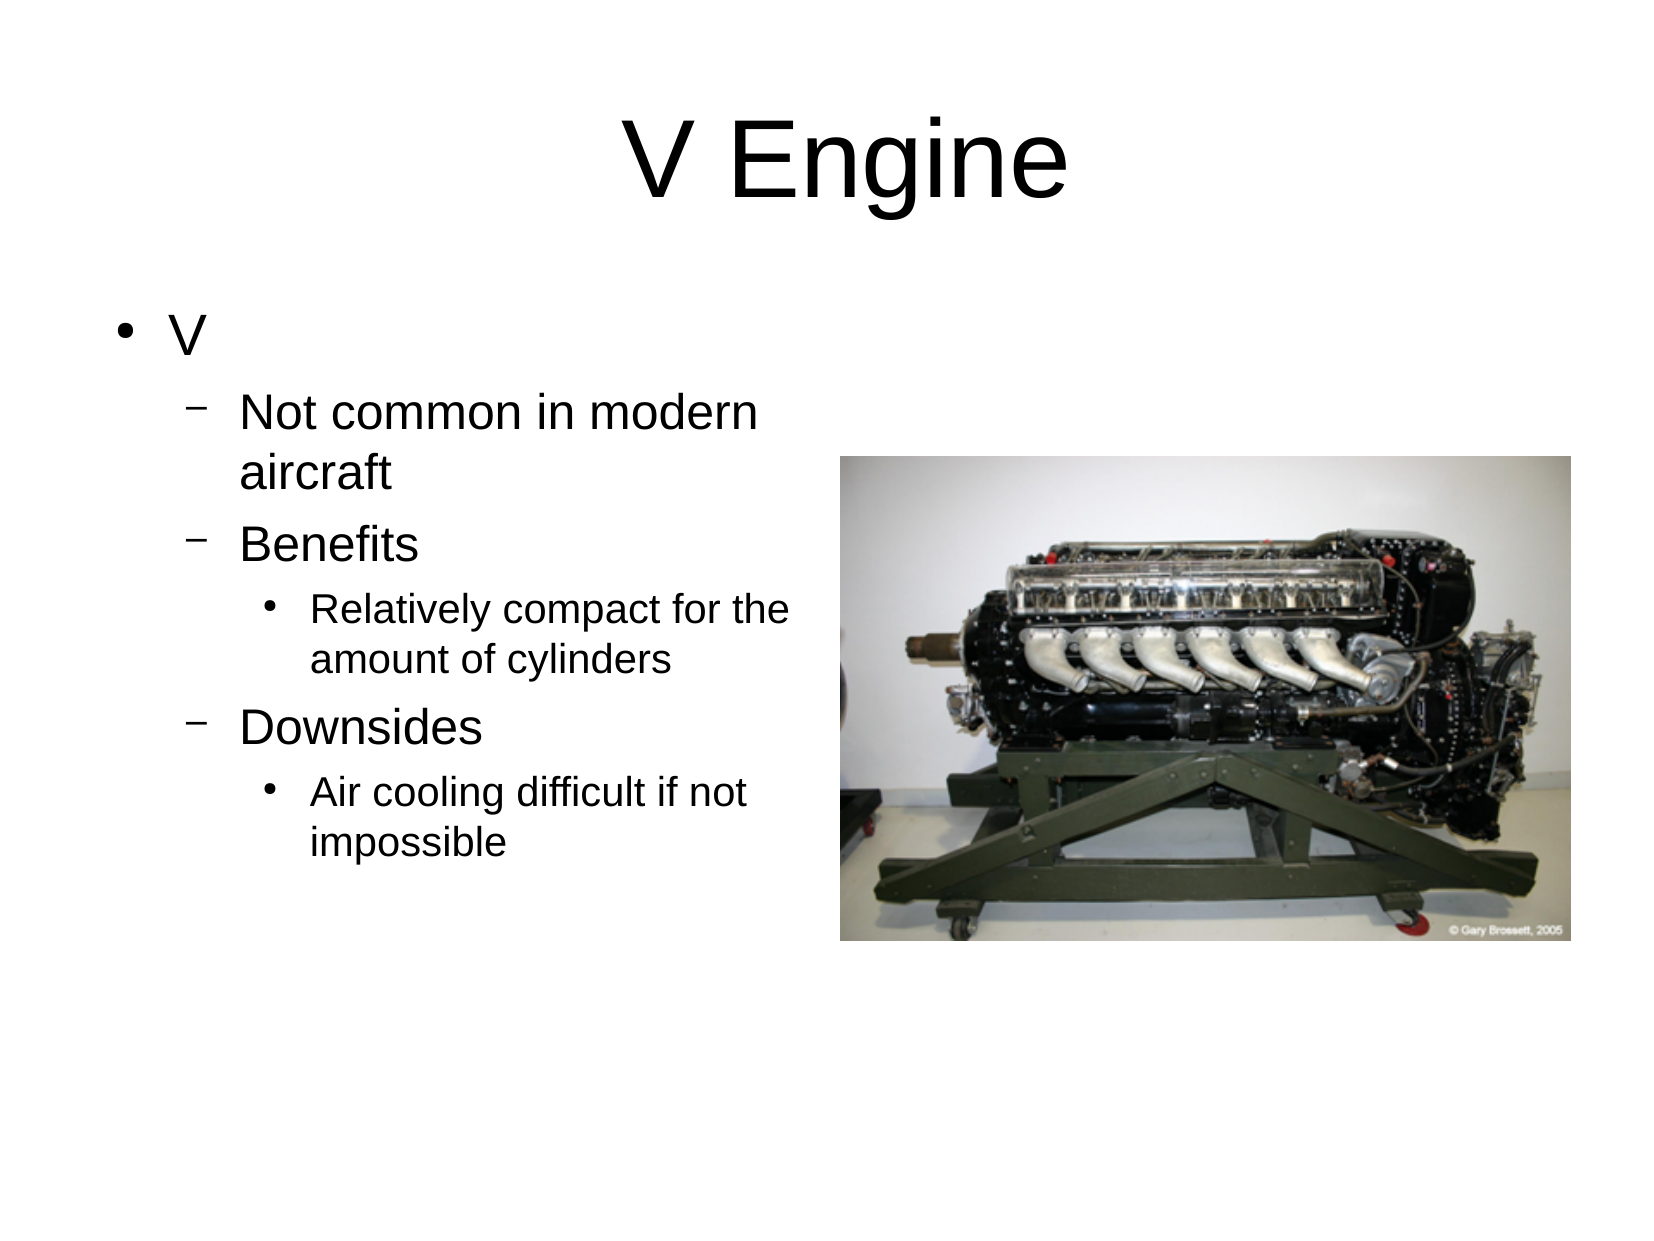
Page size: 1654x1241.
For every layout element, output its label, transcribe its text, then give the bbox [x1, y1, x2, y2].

list V Not common in modern aircraft Benefits Relatively compact for the amount of cylinders Downsides Air cooling difficult if not impossible [82, 289, 813, 1108]
title V Engine [82, 49, 1571, 257]
picture [840, 456, 1571, 941]
